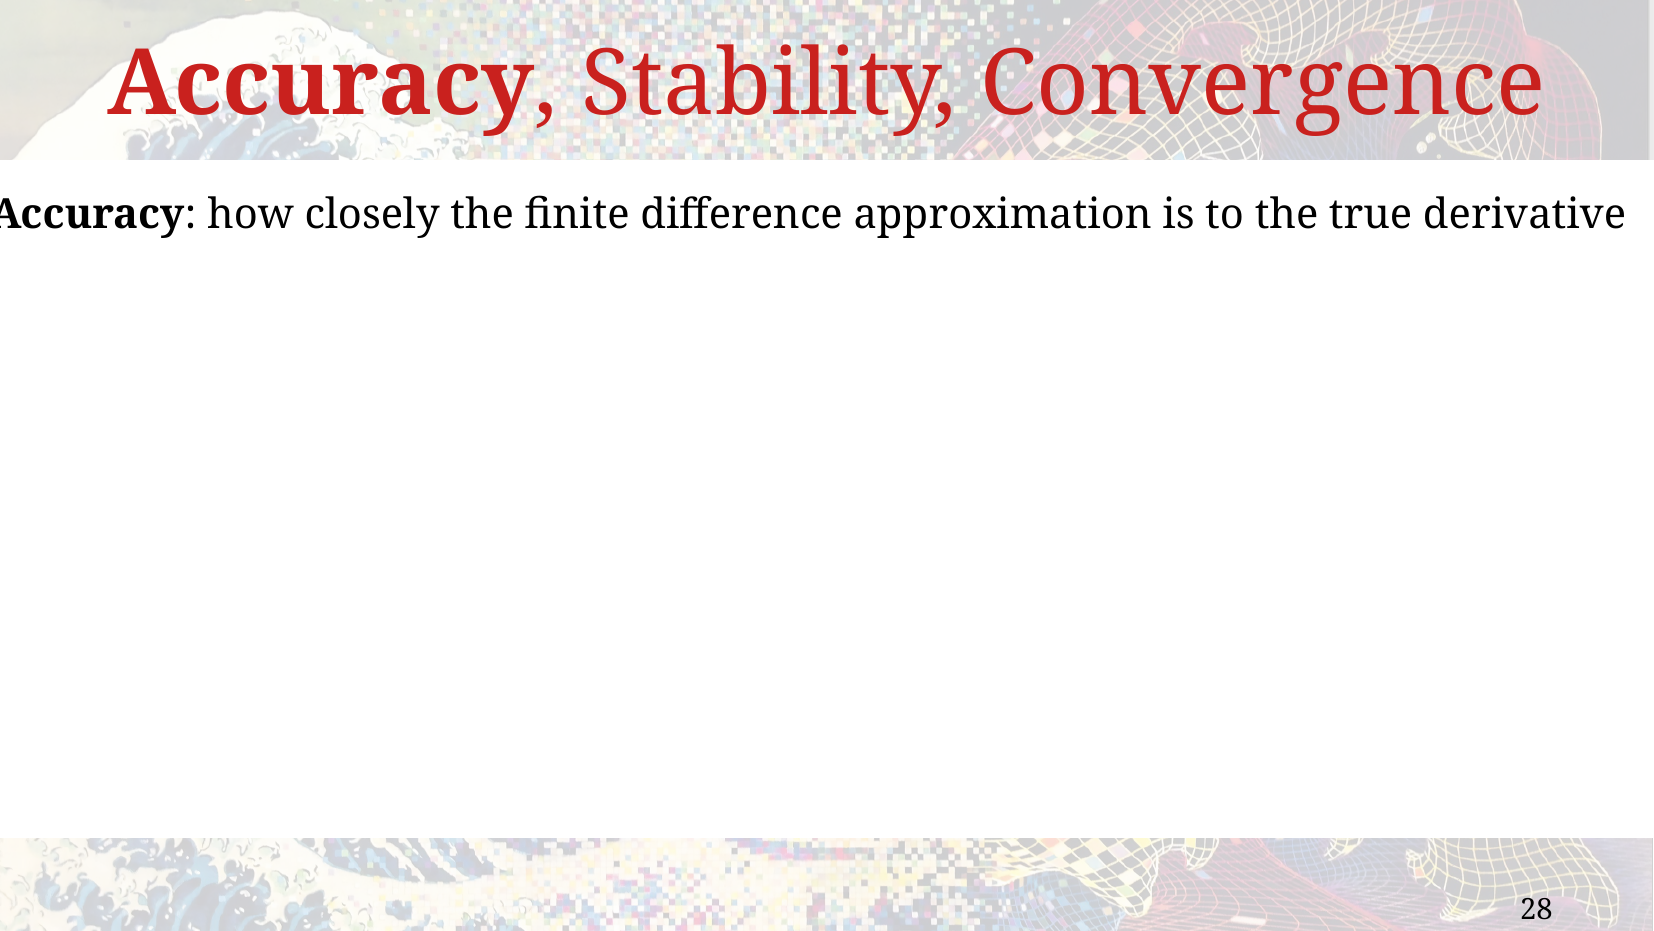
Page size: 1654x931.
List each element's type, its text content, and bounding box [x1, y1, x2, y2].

title Accuracy, Stability, Convergence [0, 33, 1654, 126]
text_box Accuracy: how closely the finite difference approximation is to the true derivative [126, 175, 1491, 266]
